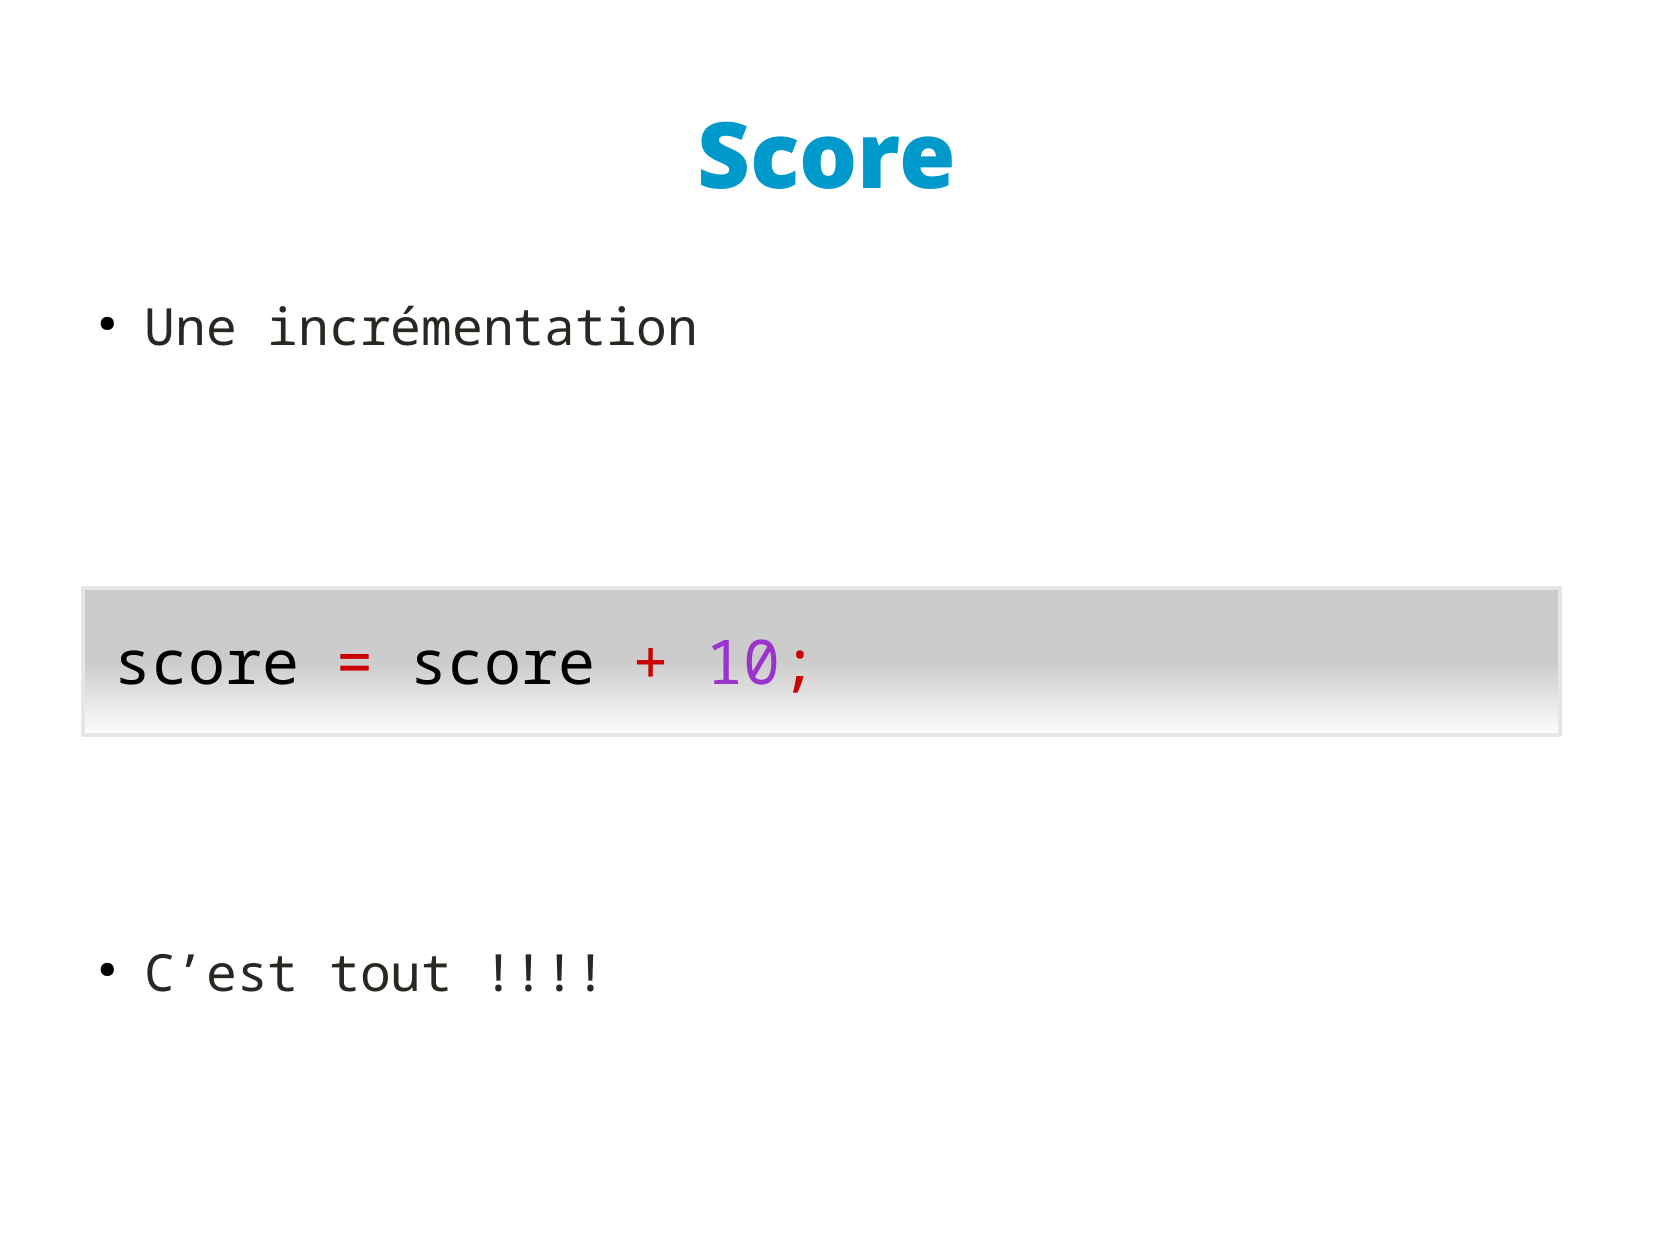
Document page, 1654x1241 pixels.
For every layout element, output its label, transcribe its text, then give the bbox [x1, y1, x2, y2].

title Score [82, 49, 1571, 257]
list Une incrémentation C’est tout !!!! [82, 290, 1571, 1010]
list score = score + 10; [82, 587, 1561, 736]
